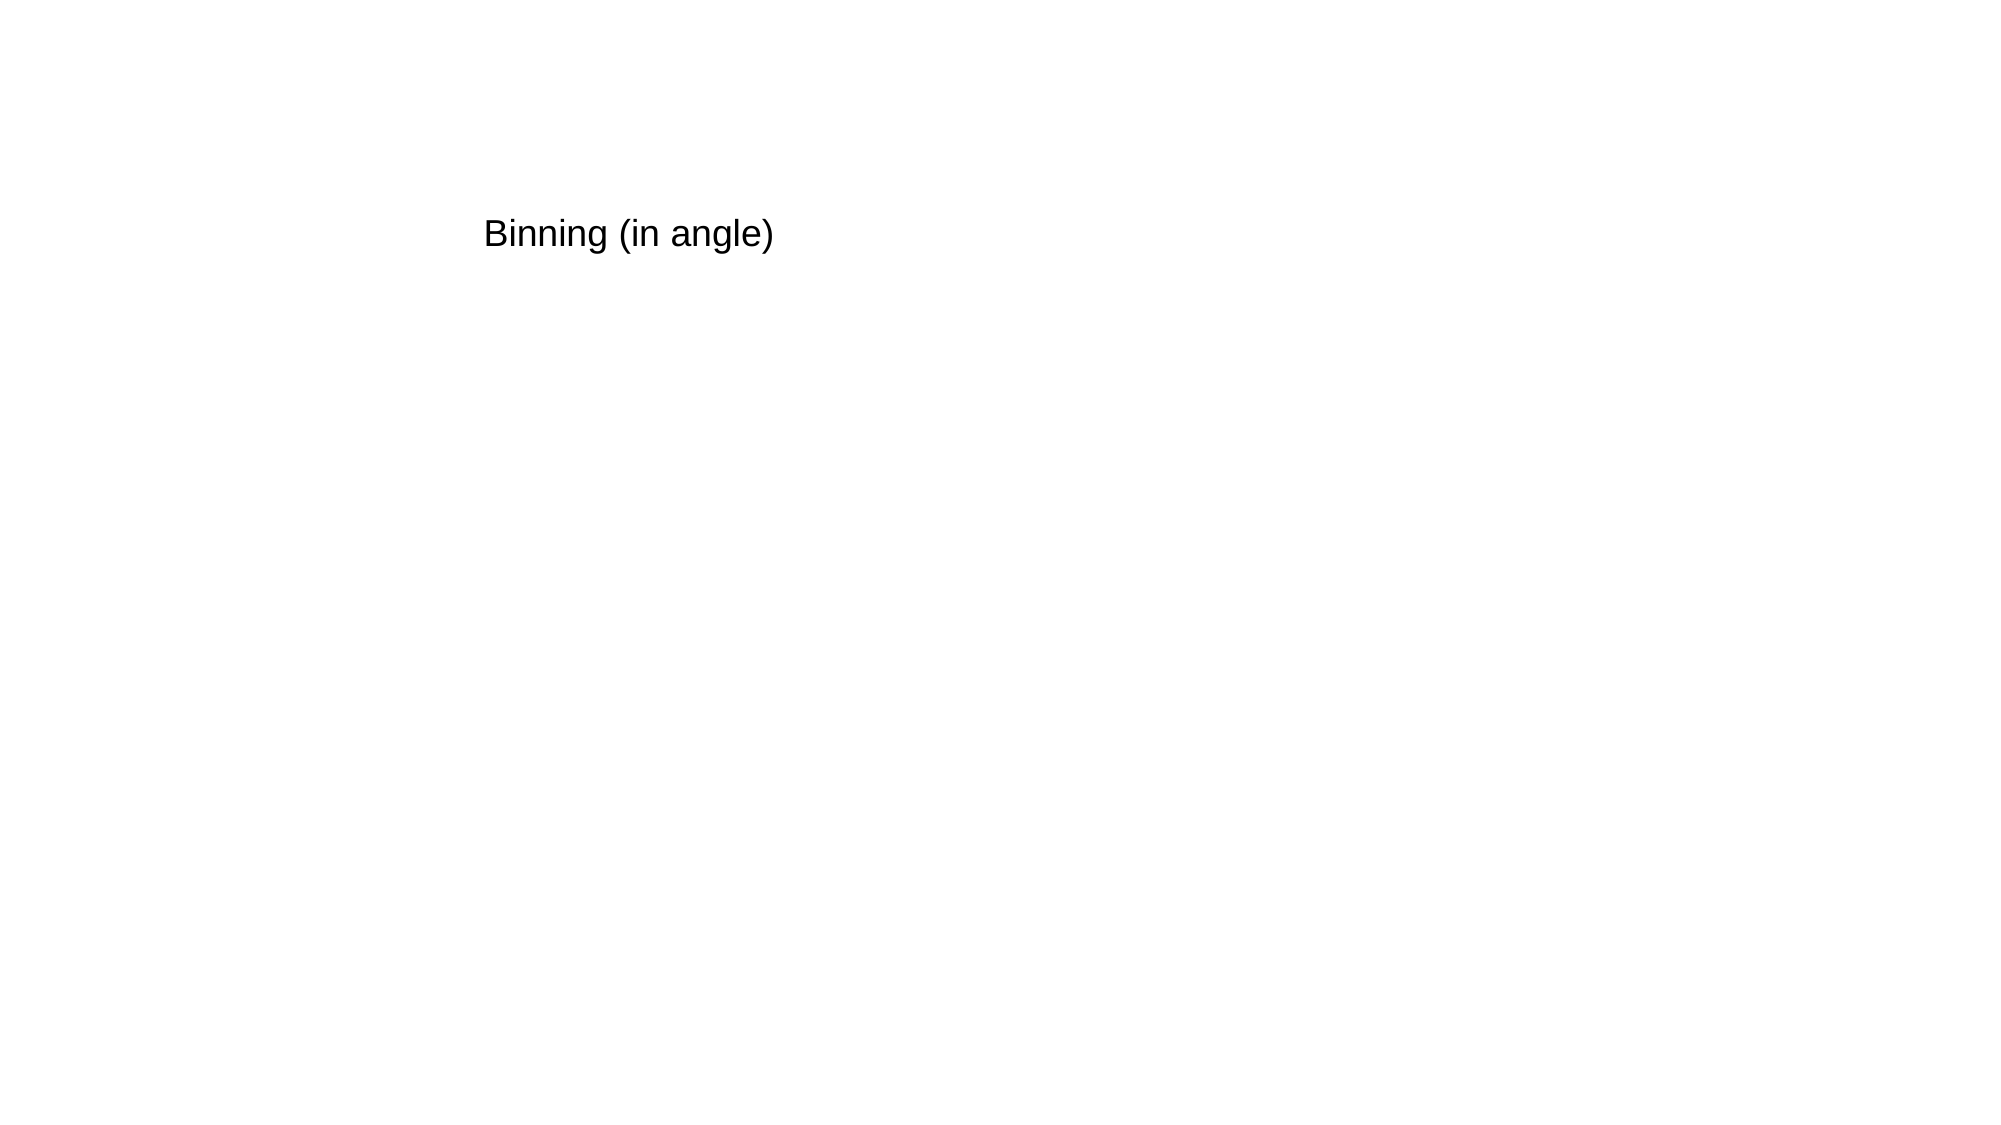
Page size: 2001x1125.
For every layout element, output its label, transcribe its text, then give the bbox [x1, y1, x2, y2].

text_box Binning (in angle) [468, 204, 790, 262]
